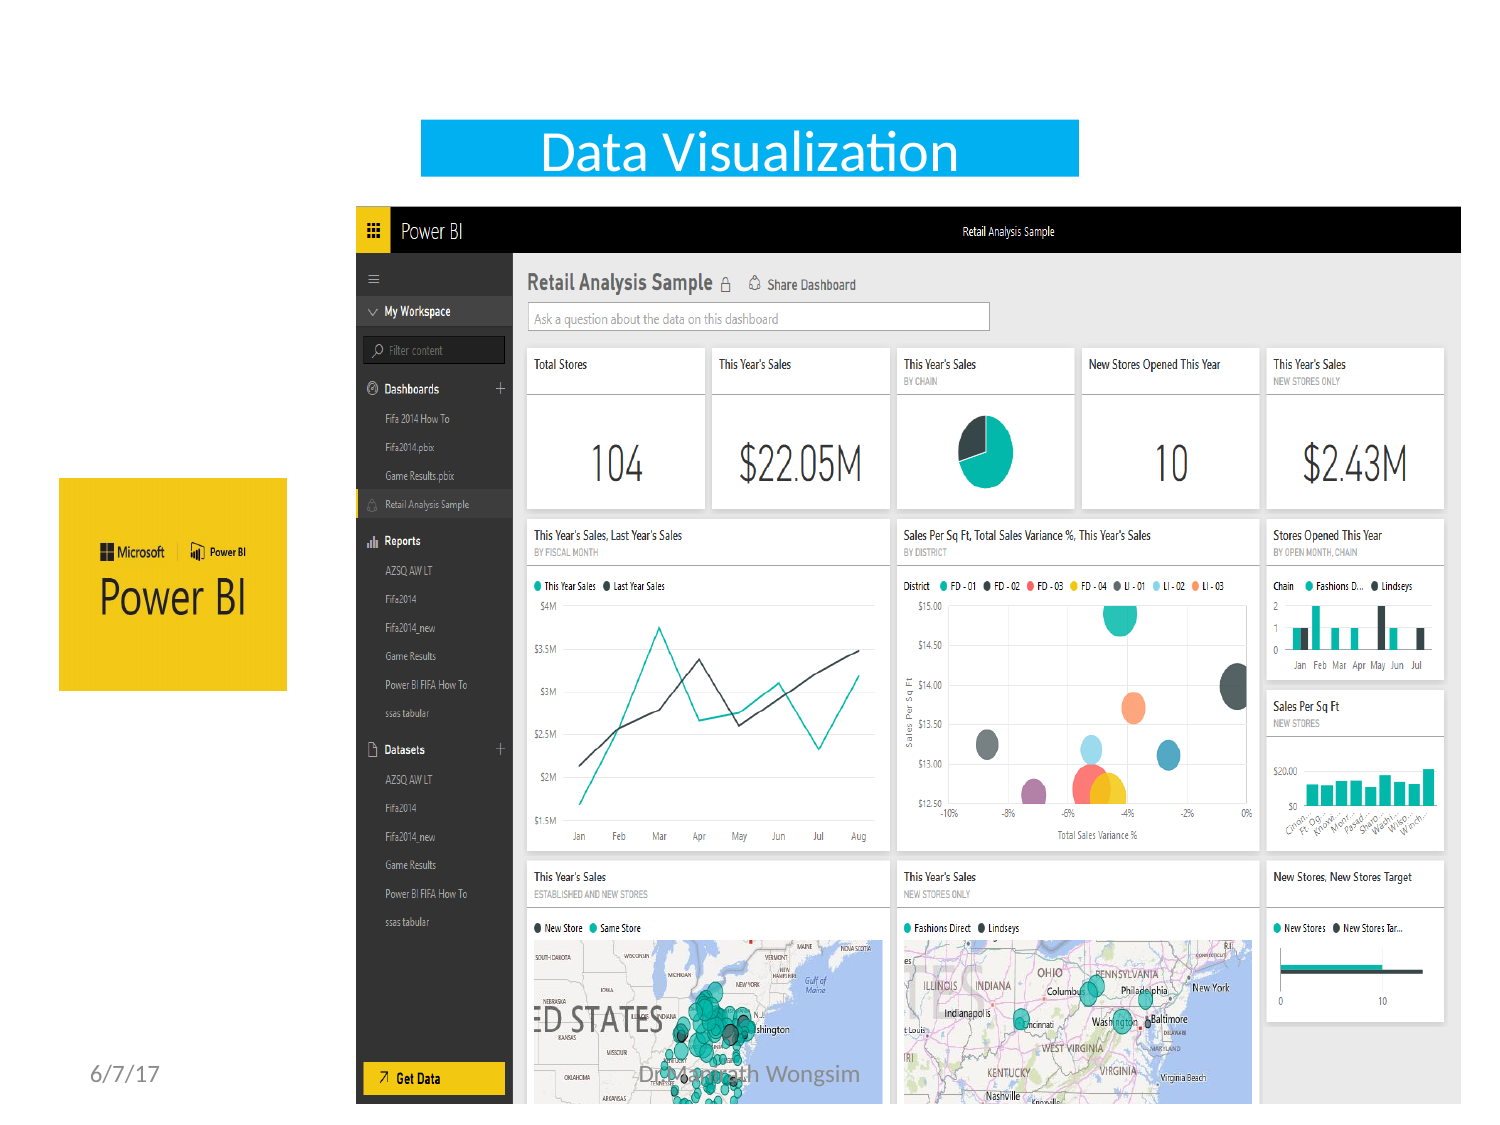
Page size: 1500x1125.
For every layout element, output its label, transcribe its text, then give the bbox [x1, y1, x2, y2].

text_box 6/7/17 [74, 1042, 425, 1103]
picture [59, 478, 287, 691]
text_box Data Visualization [421, 119, 1079, 177]
picture [356, 206, 1461, 1104]
text_box Dr.Manirath Wongsim [512, 1042, 988, 1103]
